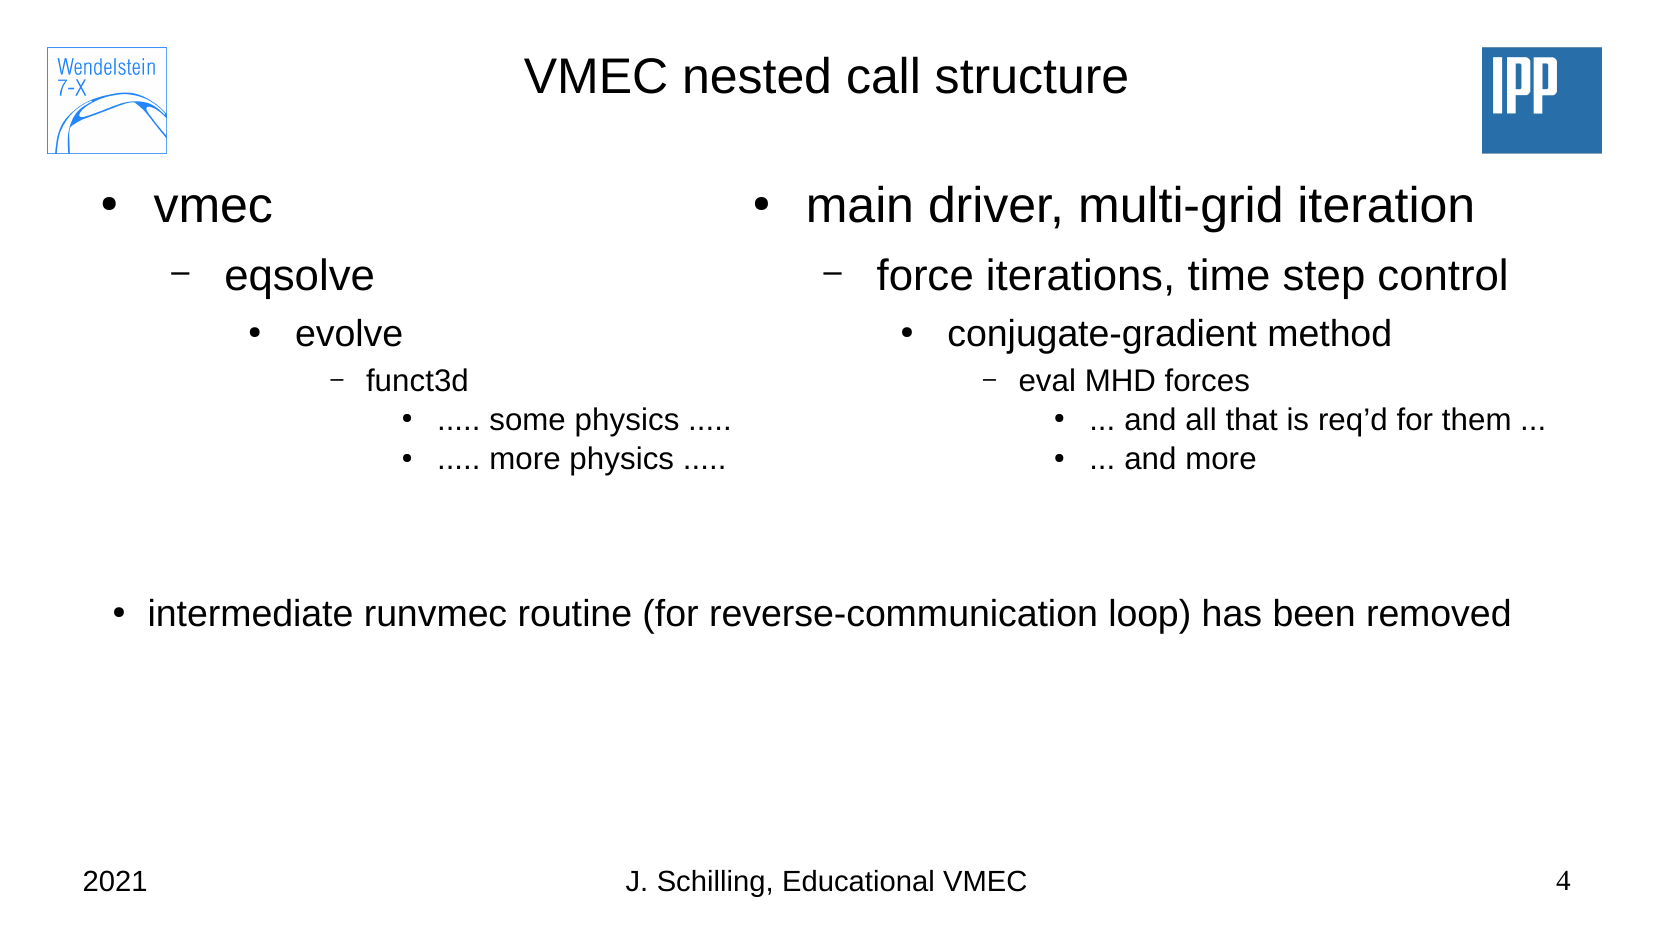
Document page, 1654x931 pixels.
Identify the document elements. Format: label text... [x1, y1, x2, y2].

list main driver, multi-grid iteration force iterations, time step control conjugate-gradient method eval MHD forces ... and all that is req’d for them ... ... and more [735, 177, 1621, 518]
text_box intermediate runvmec routine (for reverse-communication loop) has been removed [97, 585, 1527, 642]
picture [1482, 47, 1602, 154]
picture [47, 47, 167, 154]
title VMEC nested call structure [248, 37, 1406, 116]
list vmec eqsolve evolve funct3d ..... some physics ..... ..... more physics ..... [82, 177, 809, 533]
